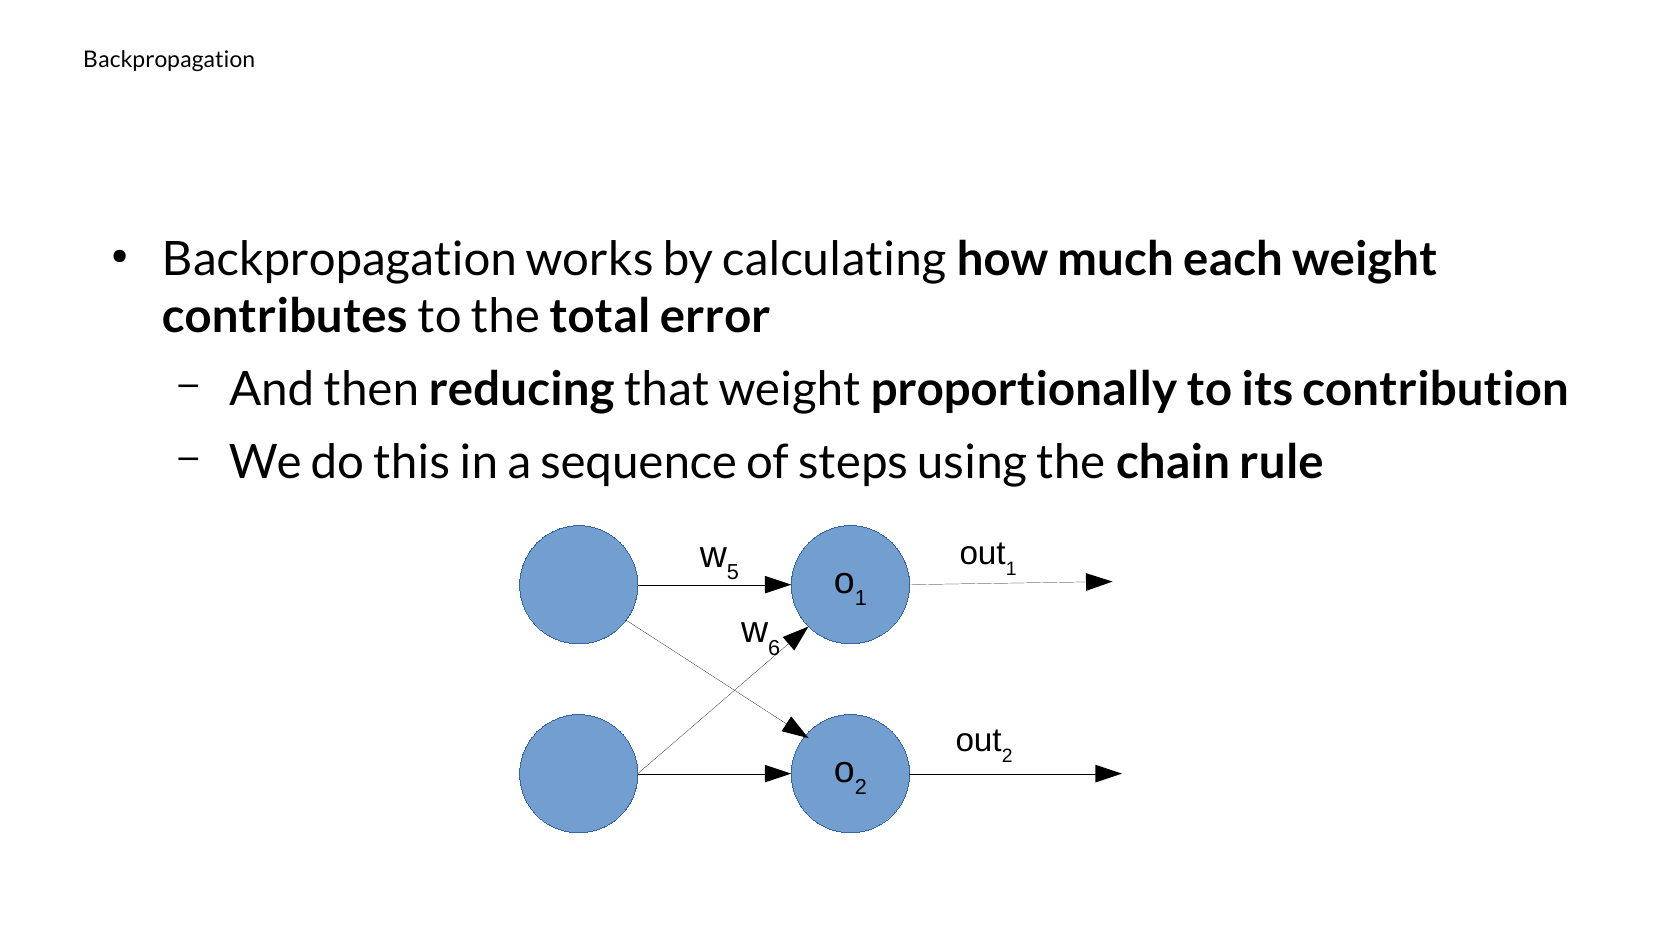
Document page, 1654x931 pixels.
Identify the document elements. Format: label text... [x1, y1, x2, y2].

text_box w6 [726, 601, 796, 668]
title Backpropagation [83, 0, 1571, 119]
text_box [519, 714, 638, 833]
text_box out2 [940, 713, 1028, 774]
text_box o2 [791, 714, 910, 833]
list Backpropagation works by calculating how much each weight contributes to the total error And then reducing that weight proportionally to its contribution We do this in a sequence of steps using the chain rule [94, 228, 1583, 497]
text_box o1 [791, 525, 910, 644]
text_box [519, 525, 638, 644]
text_box out1 [944, 526, 1032, 587]
text_box w5 [685, 525, 754, 592]
